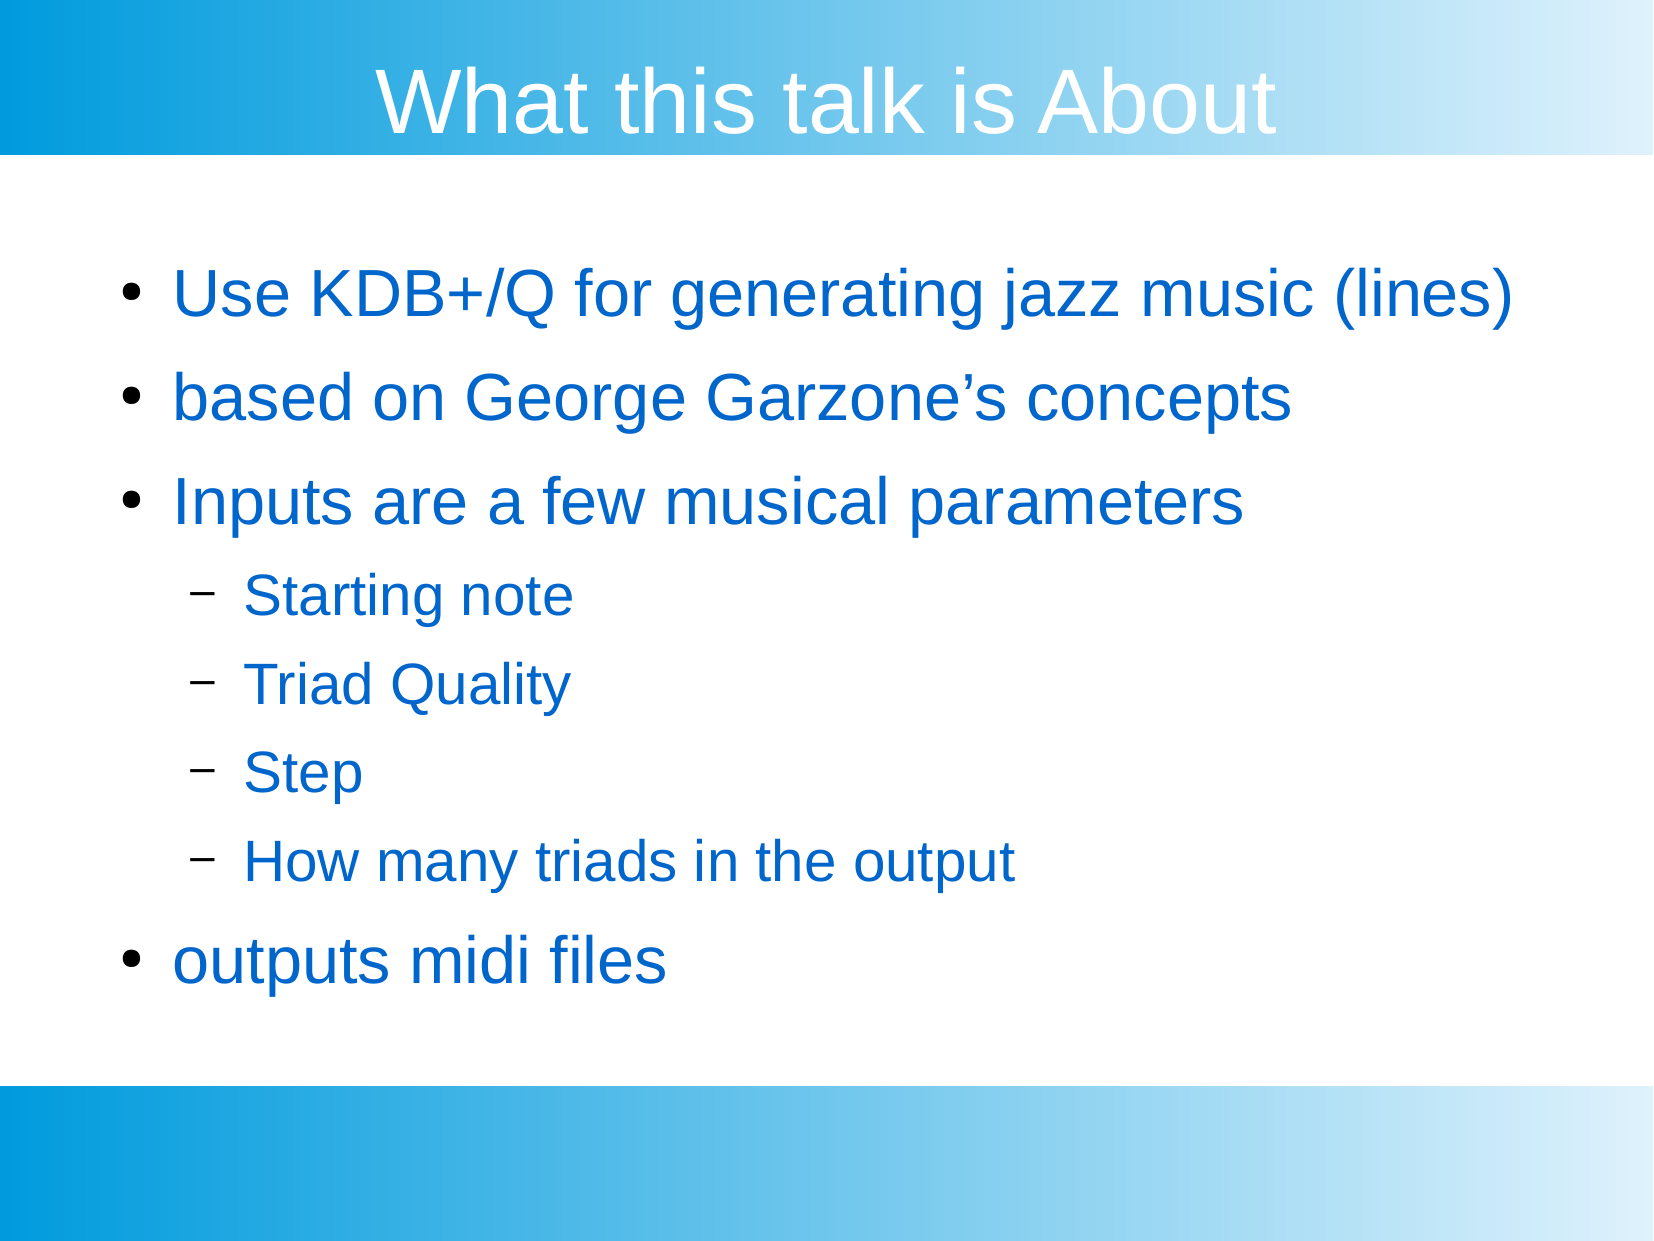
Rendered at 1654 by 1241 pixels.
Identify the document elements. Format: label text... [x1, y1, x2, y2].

title What this talk is About [82, 49, 1571, 155]
list Use KDB+/Q for generating jazz music (lines) based on George Garzone’s concepts Inputs are a few musical parameters Starting note Triad Quality Step How many triads in the output outputs midi files [101, 255, 1591, 976]
